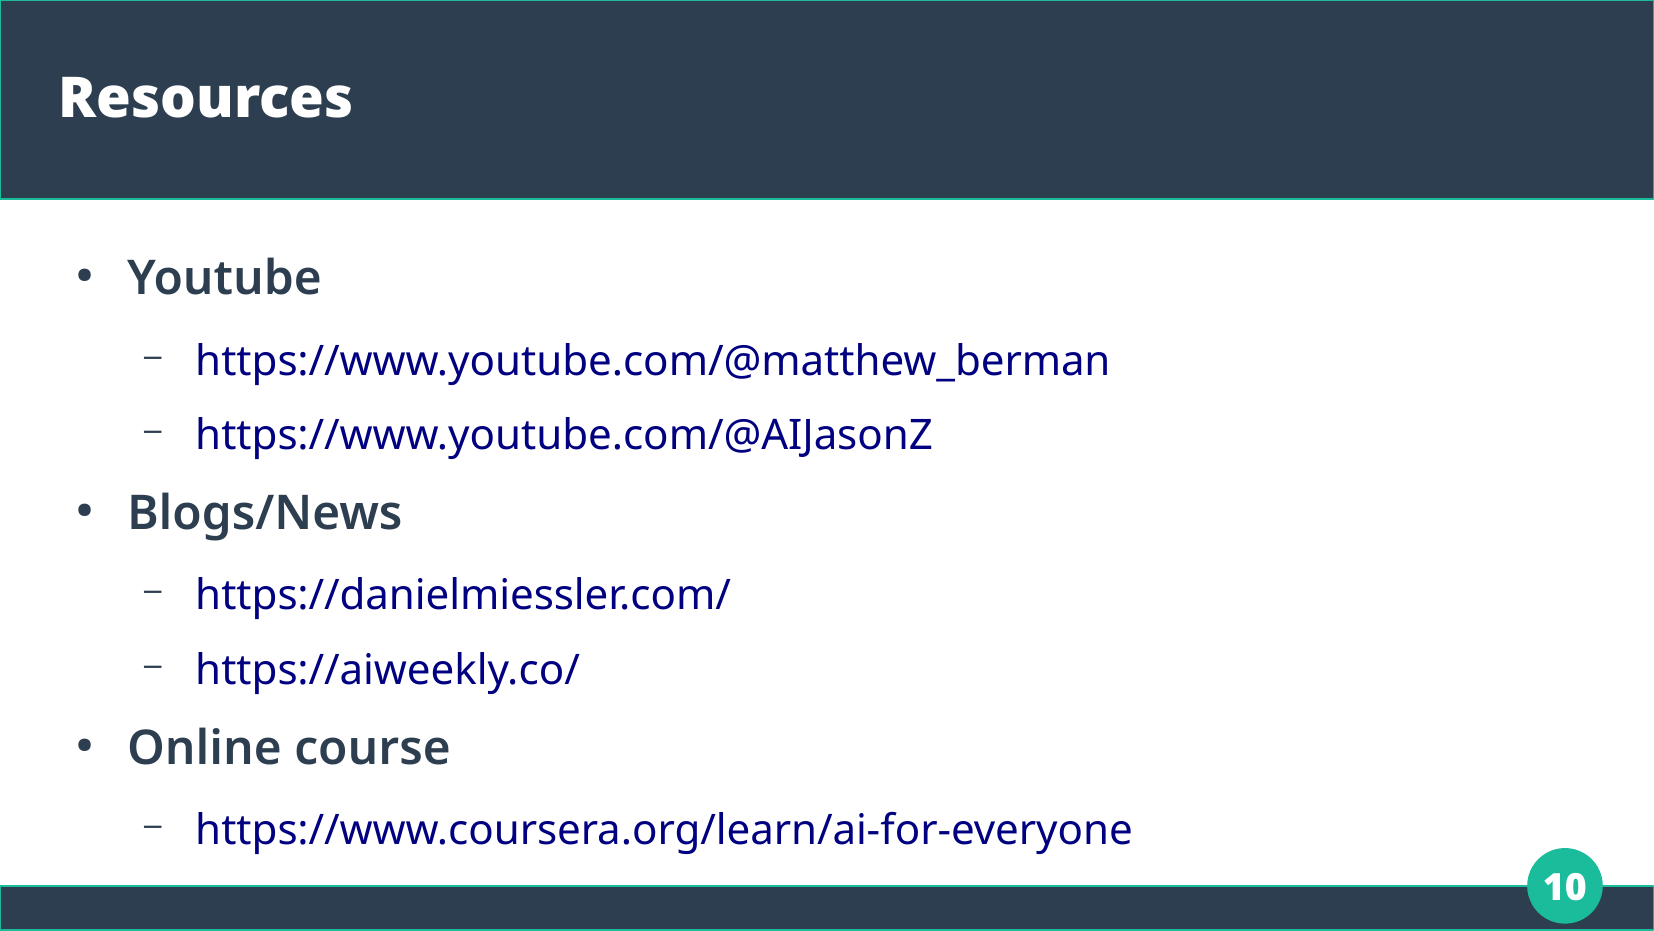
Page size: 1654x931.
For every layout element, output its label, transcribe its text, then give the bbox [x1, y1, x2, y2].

title Resources [59, 37, 1595, 155]
list Youtube https://www.youtube.com/@matthew_berman https://www.youtube.com/@AIJasonZ Blogs/News https://danielmiessler.com/ https://aiweekly.co/ Online course https://www.coursera.org/learn/ai-for-everyone [59, 243, 1595, 864]
